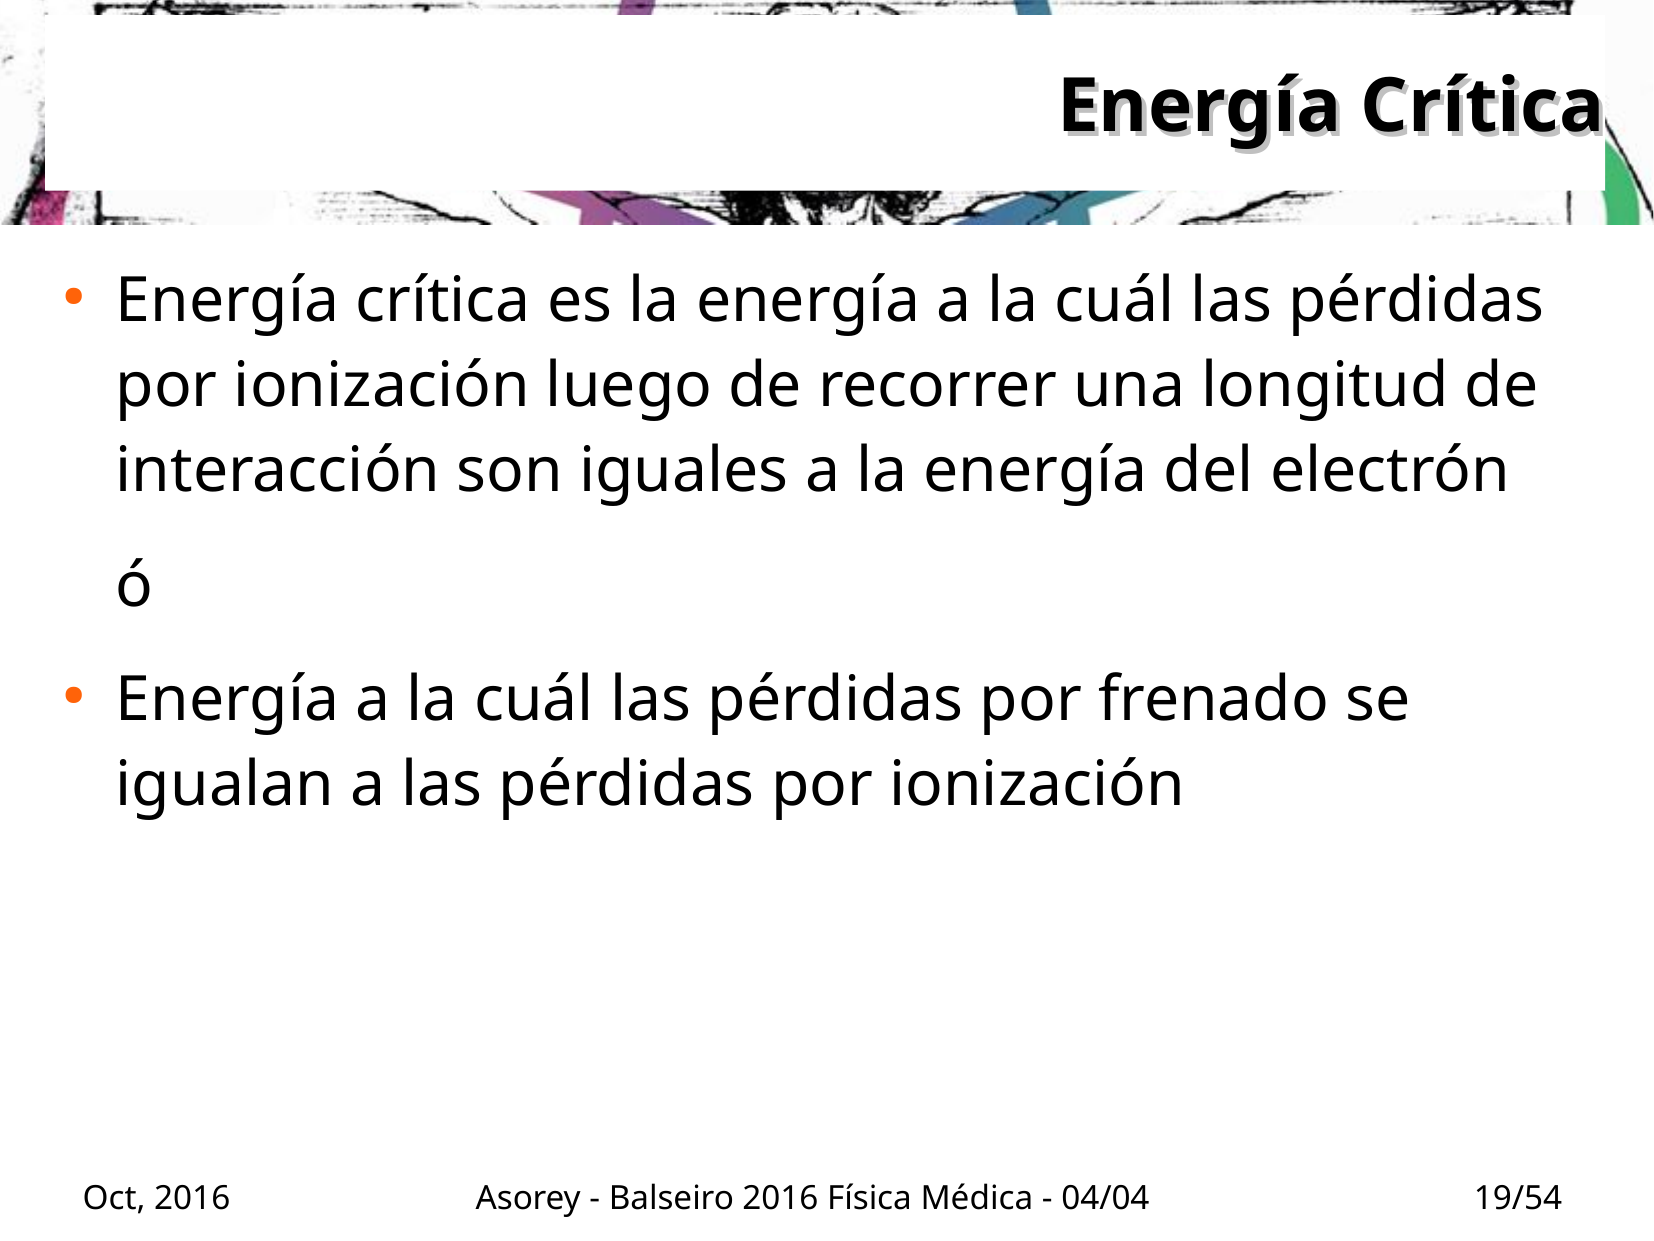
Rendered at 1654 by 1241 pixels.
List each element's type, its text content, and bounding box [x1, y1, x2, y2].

list Energía crítica es la energía a la cuál las pérdidas por ionización luego de recorrer una longitud de interacción son iguales a la energía del electrón ó Energía a la cuál las pérdidas por frenado se igualan a las pérdidas por ionización [45, 255, 1606, 1156]
picture [0, 0, 1654, 225]
title Energía Crítica [45, 15, 1606, 191]
